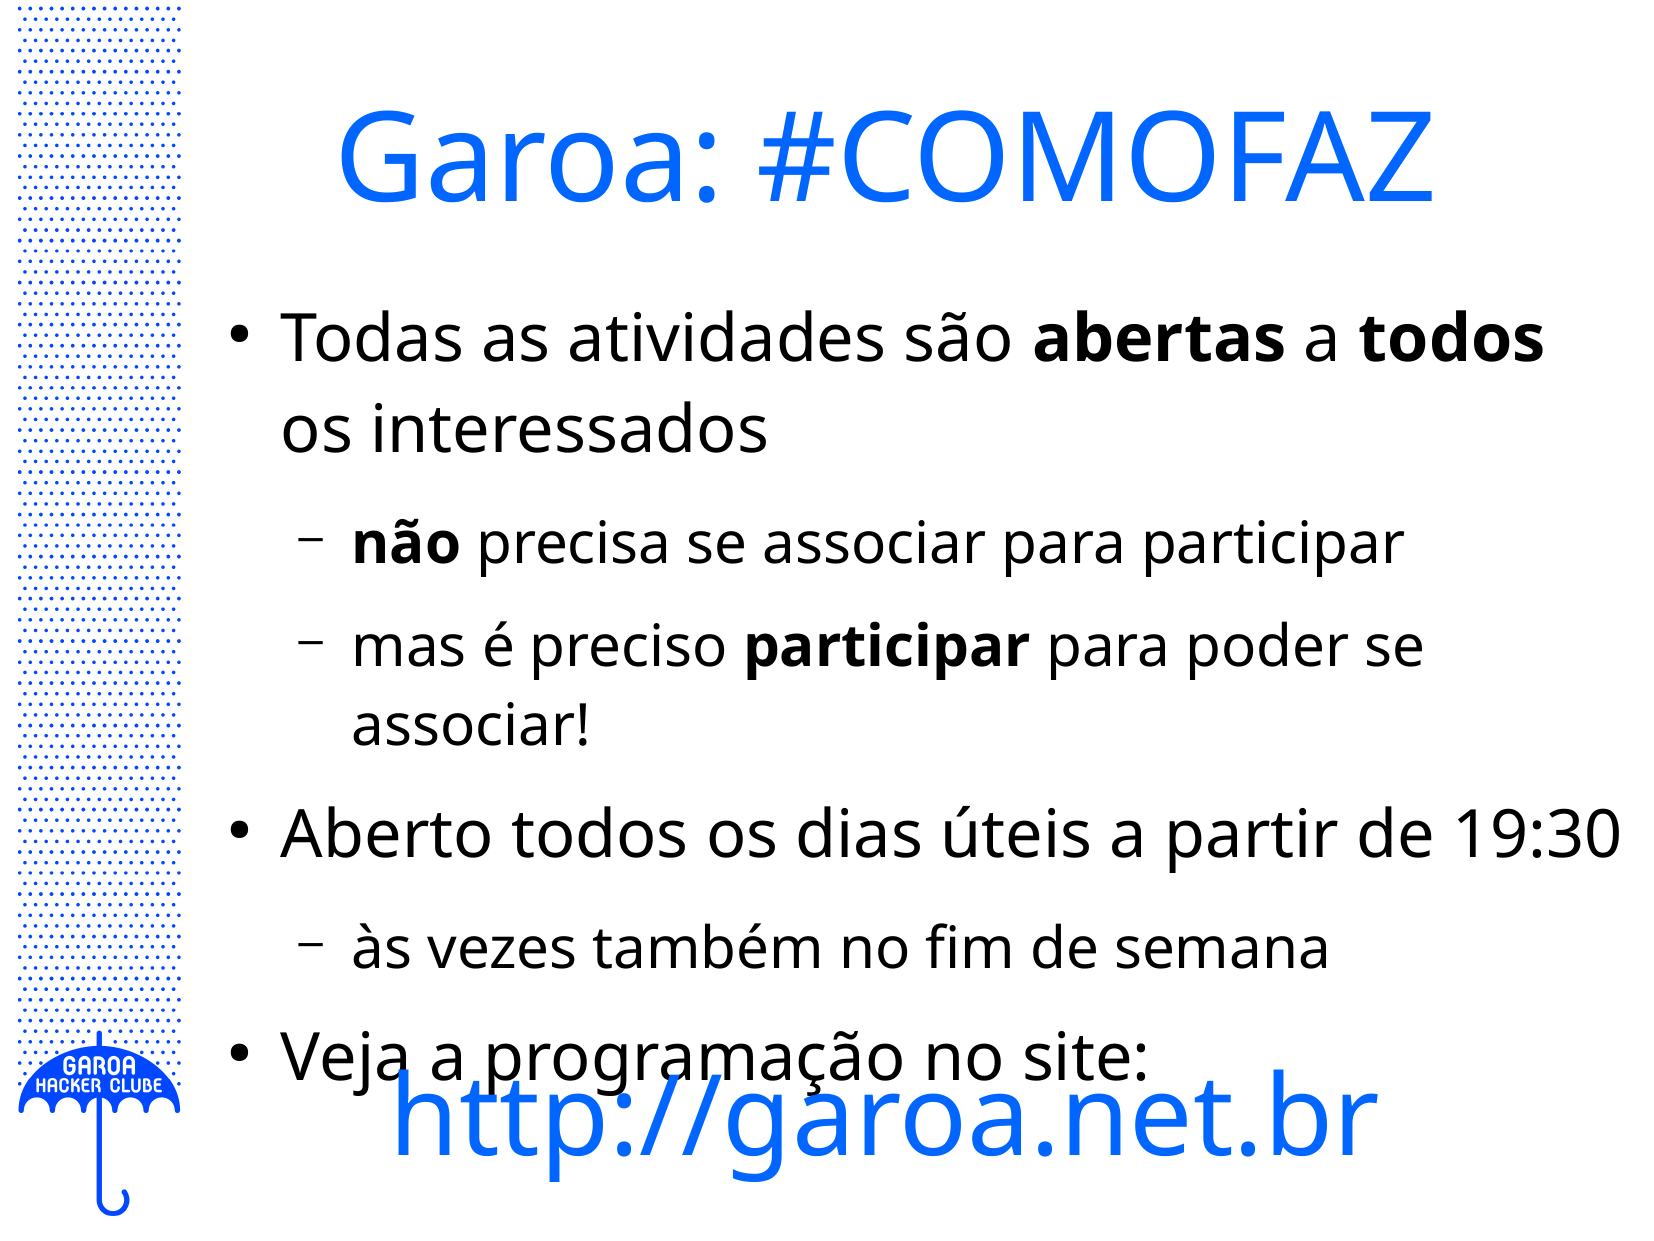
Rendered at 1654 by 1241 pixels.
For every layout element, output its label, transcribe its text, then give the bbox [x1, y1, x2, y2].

title Garoa: #COMOFAZ [141, 49, 1630, 257]
picture [17, 0, 181, 1216]
list Todas as atividades são abertas a todos os interessados não precisa se associar para participar mas é preciso participar para poder se associar! Aberto todos os dias úteis a partir de 19:30 às vezes também no fim de semana Veja a programação no site: [210, 290, 1636, 1156]
text_box http://garoa.net.br [375, 1027, 1474, 1156]
